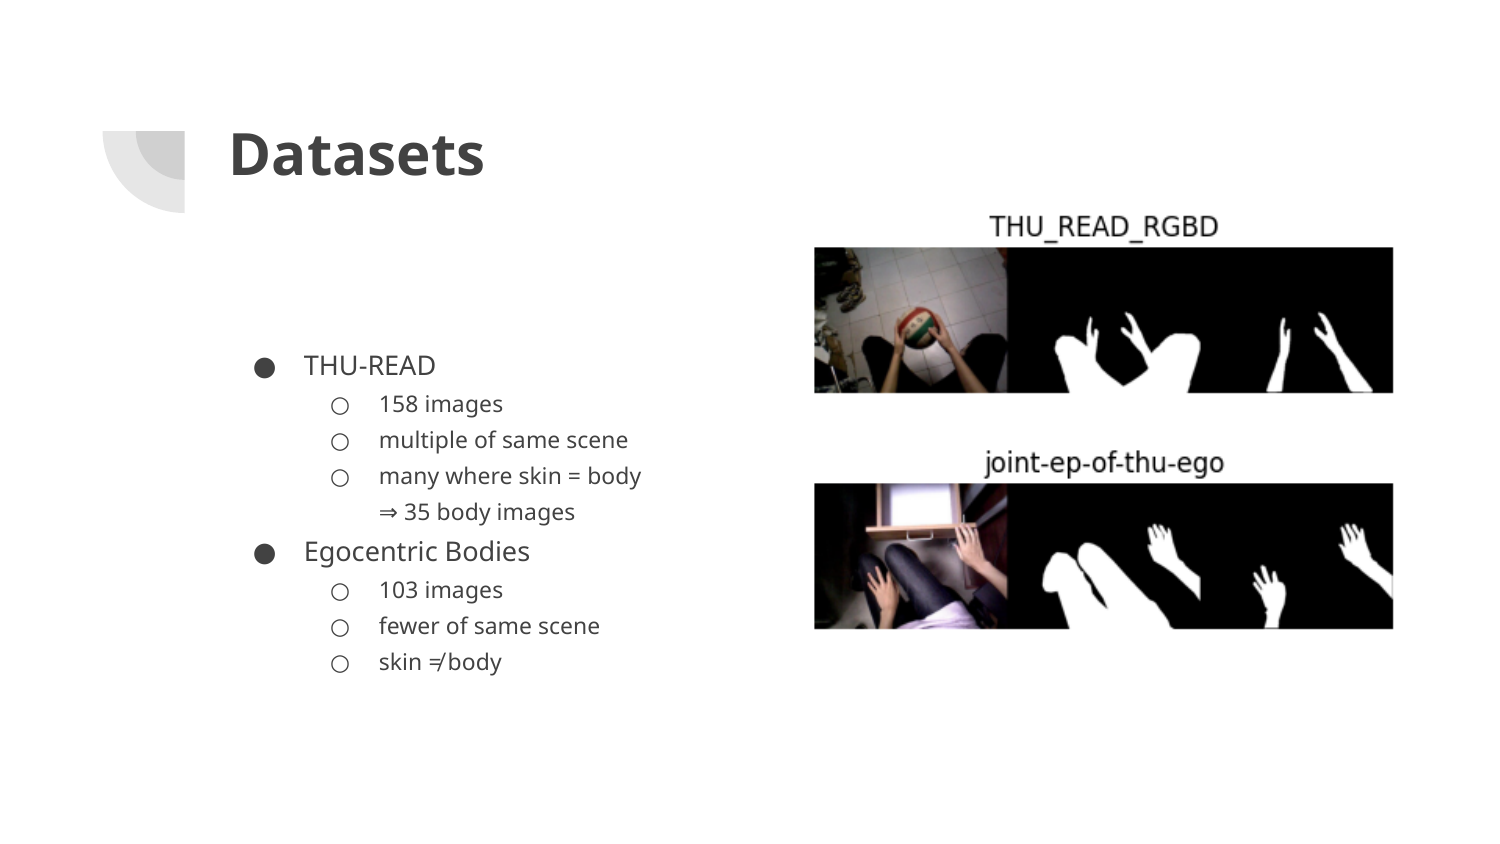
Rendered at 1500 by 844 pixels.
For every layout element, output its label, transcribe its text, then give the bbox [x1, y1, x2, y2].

list THU-READ 158 images multiple of same scene many where skin = body ⇒ 35 body images Egocentric Bodies 103 images fewer of same scene skin ≠ body [213, 326, 1368, 744]
title Datasets [213, 98, 1368, 263]
picture [799, 199, 1409, 409]
picture [799, 435, 1409, 645]
